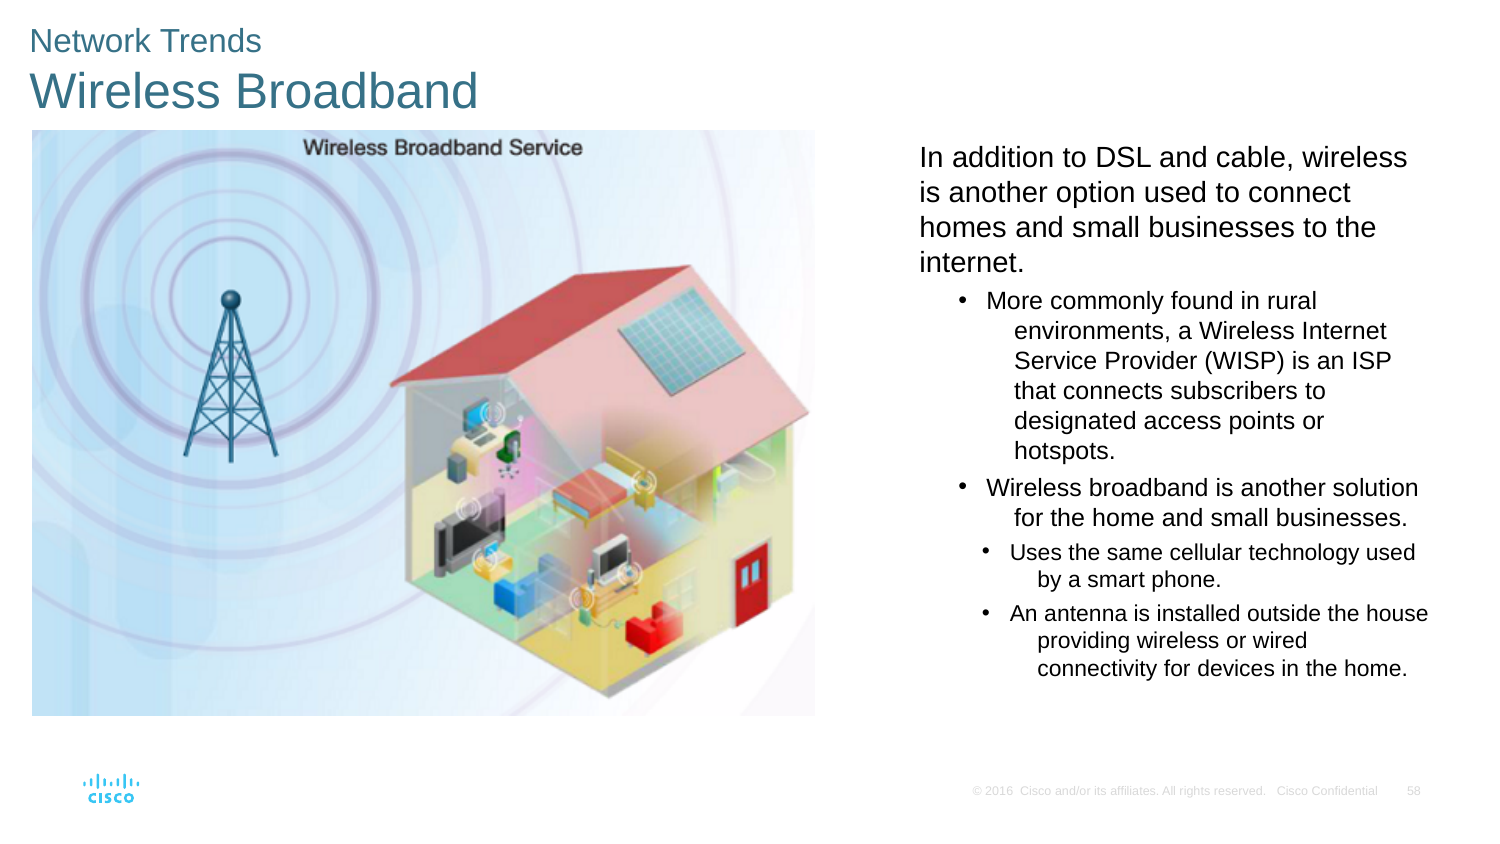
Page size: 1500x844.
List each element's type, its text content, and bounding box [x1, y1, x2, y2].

picture [32, 131, 815, 716]
title Network Trends Wireless Broadband [14, 6, 815, 132]
list In addition to DSL and cable, wireless is another option used to connect homes and small businesses to the internet. More commonly found in rural environments, a Wireless Internet Service Provider (WISP) is an ISP that connects subscribers to designated access points or hotspots. Wireless broadband is another solution for the home and small businesses. Uses the same cellular technology used by a smart phone. An antenna is installed outside the house providing wireless or wired connectivity for devices in the home. [857, 131, 1461, 710]
